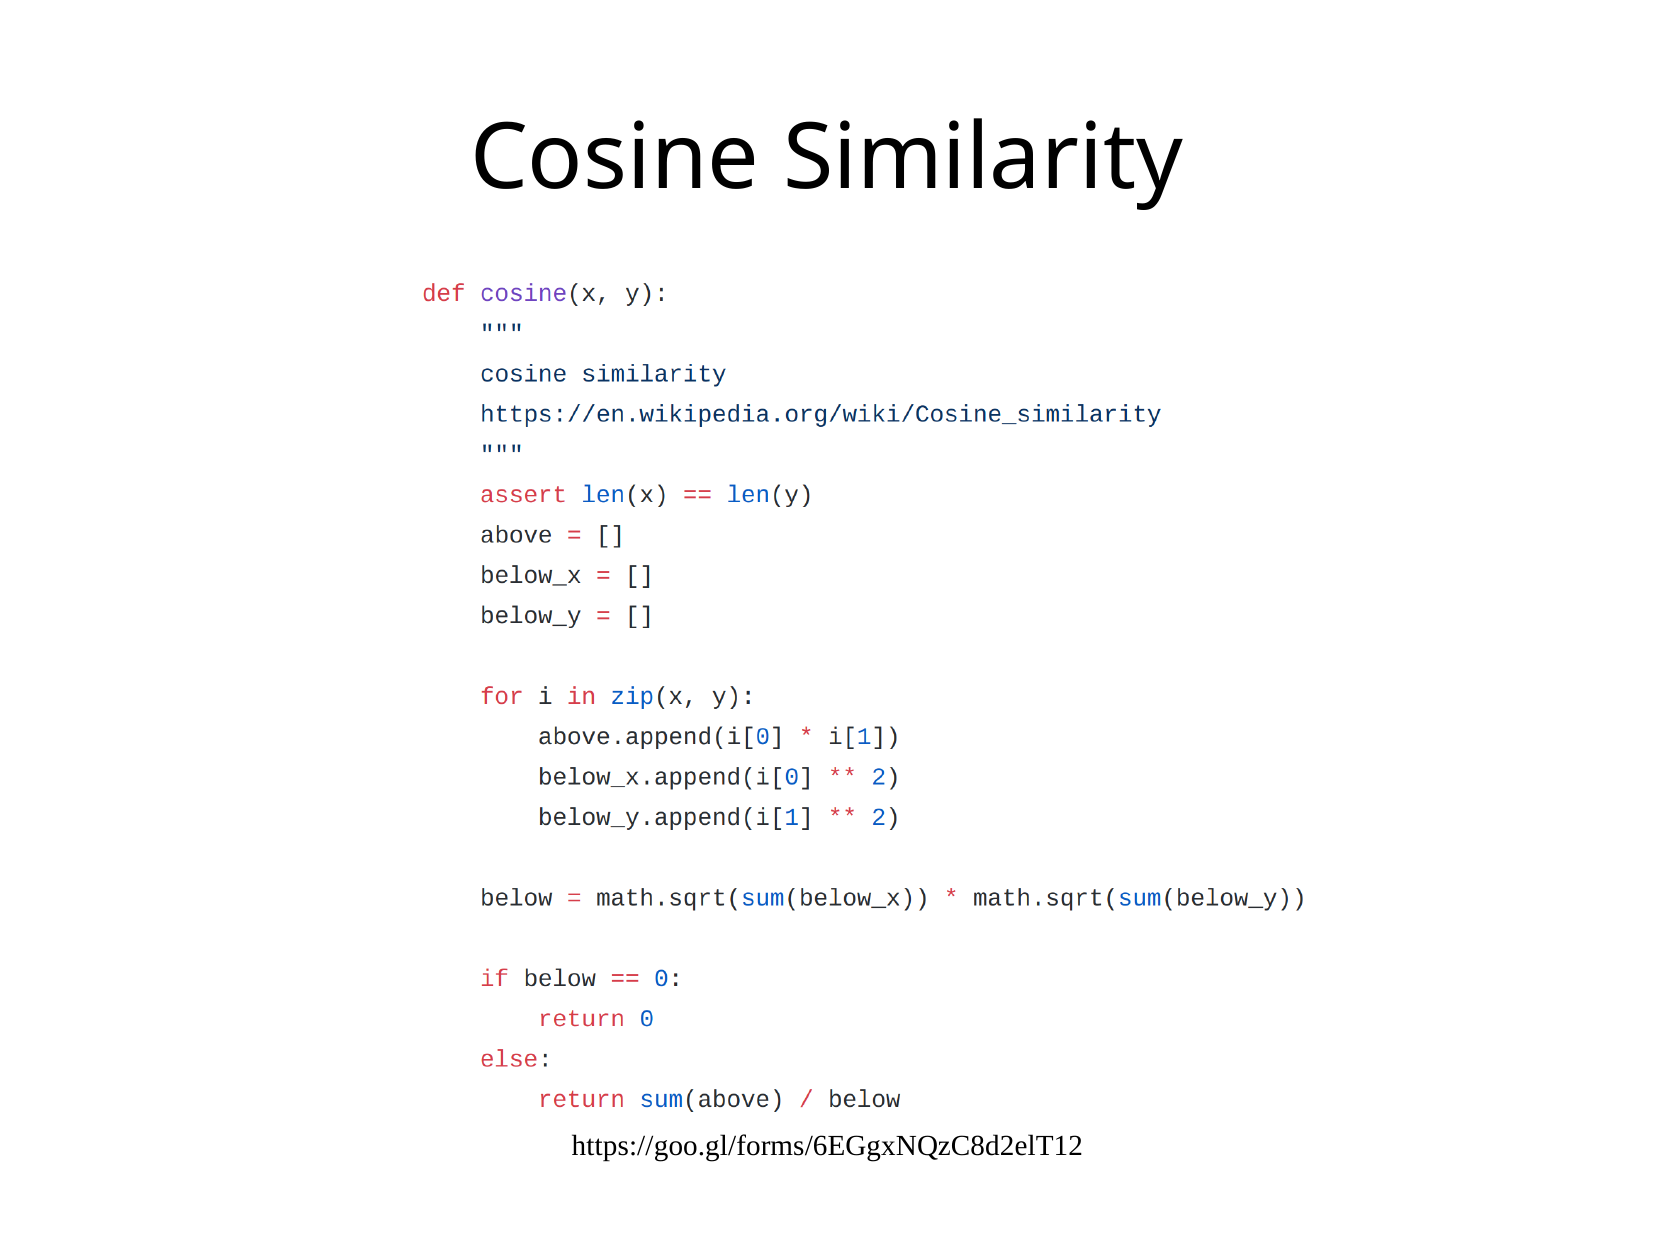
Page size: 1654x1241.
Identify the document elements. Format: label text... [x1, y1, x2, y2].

title Cosine Similarity [82, 49, 1571, 257]
picture [409, 279, 1382, 1128]
